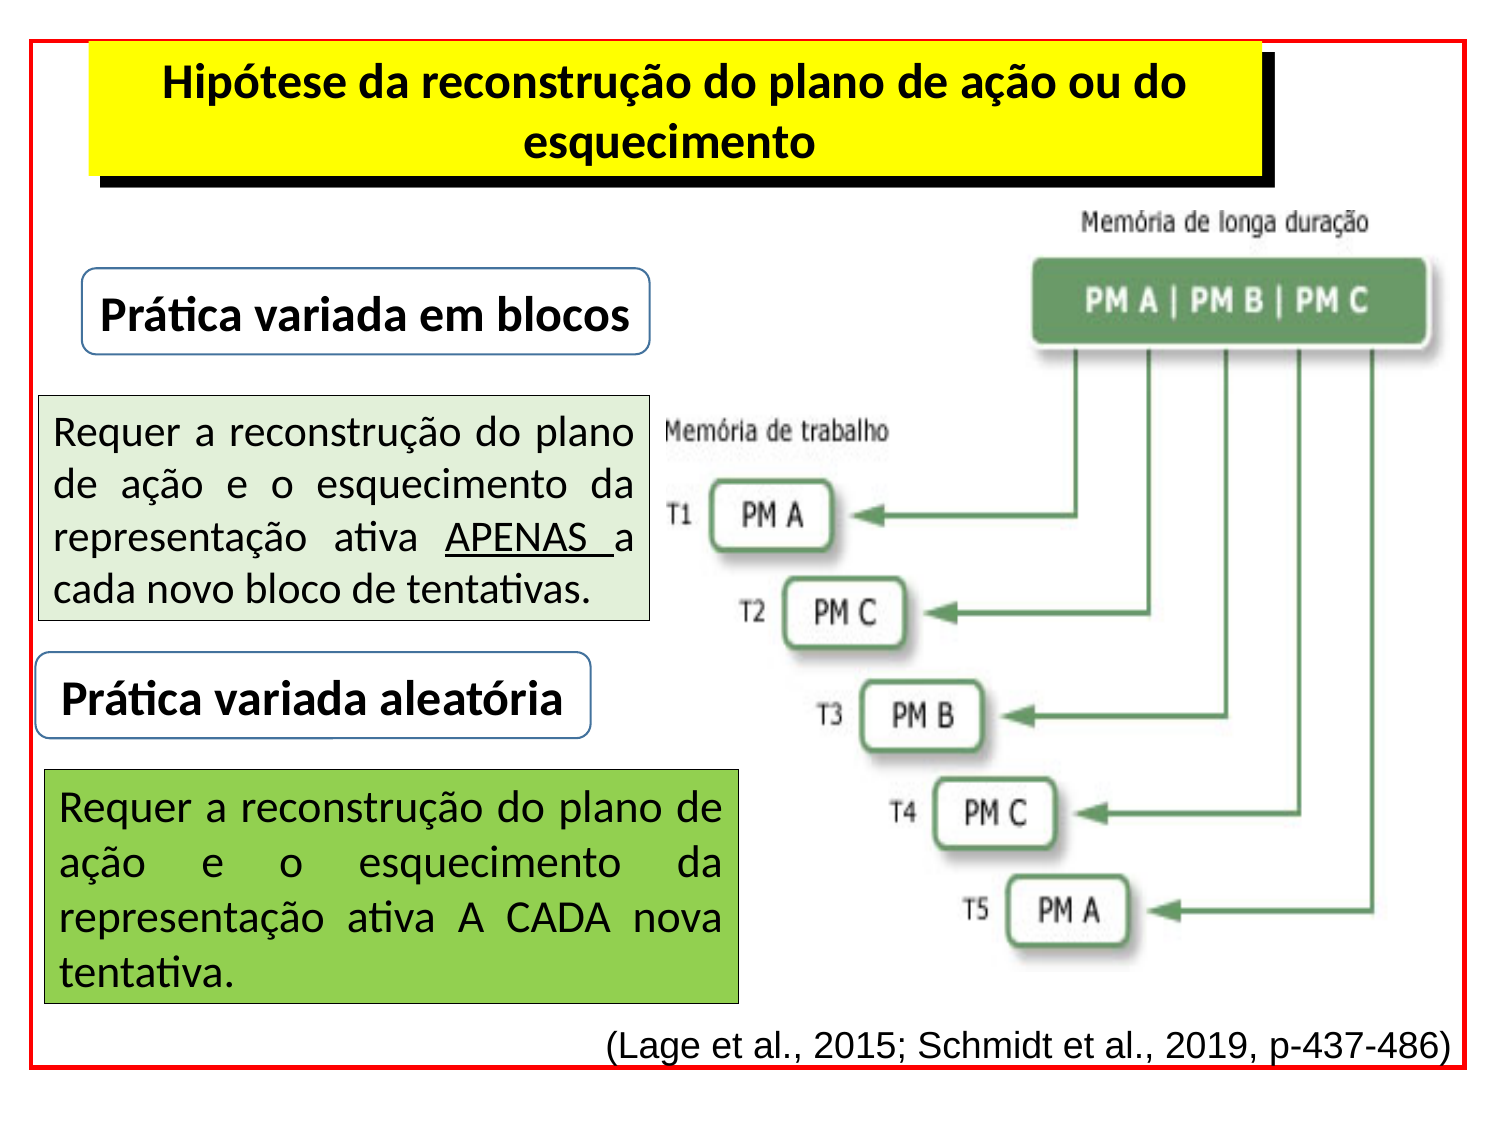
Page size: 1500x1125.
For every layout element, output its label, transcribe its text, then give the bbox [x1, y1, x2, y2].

text_box (Lage et al., 2015; Schmidt et al., 2019, p-437-486) [590, 1016, 1468, 1074]
picture [666, 210, 1450, 972]
text_box Prática variada em blocos [81, 268, 650, 355]
text_box Hipótese da reconstrução do plano de ação ou do esquecimento [88, 41, 1263, 176]
text_box Prática variada aleatória [35, 652, 591, 739]
text_box Requer a reconstrução do plano de ação e o esquecimento da representação ativa A CADA nova tentativa. [44, 769, 739, 1004]
text_box Requer a reconstrução do plano de ação e o esquecimento da representação ativa APENAS a cada novo bloco de tentativas. [38, 395, 650, 621]
